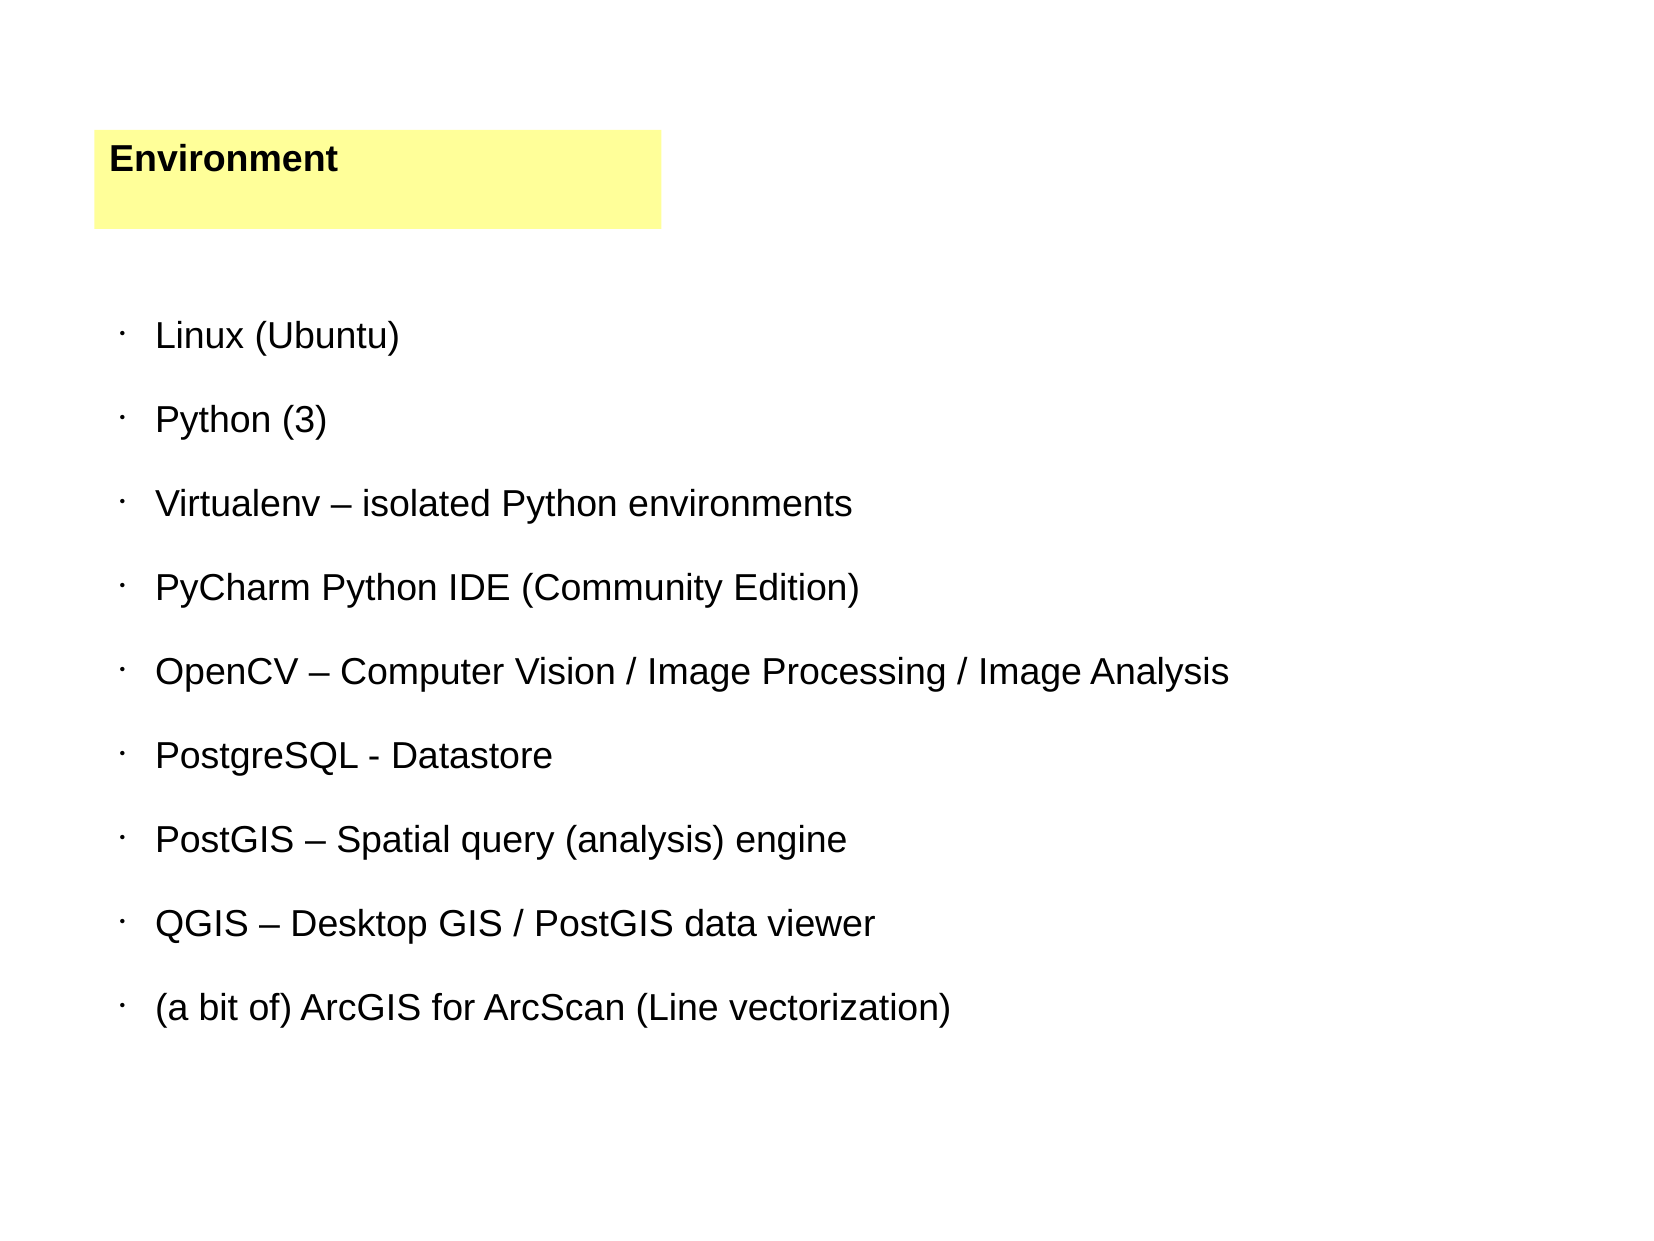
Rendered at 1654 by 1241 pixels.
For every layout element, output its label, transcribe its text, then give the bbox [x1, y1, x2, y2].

text_box Linux (Ubuntu) Python (3) Virtualenv – isolated Python environments PyCharm Python IDE (Community Edition) OpenCV – Computer Vision / Image Processing / Image Analysis PostgreSQL - Datastore PostGIS – Spatial query (analysis) engine QGIS – Desktop GIS / PostGIS data viewer (a bit of) ArcGIS for ArcScan (Line vectorization) [104, 307, 1406, 1036]
text_box Environment [94, 129, 662, 229]
